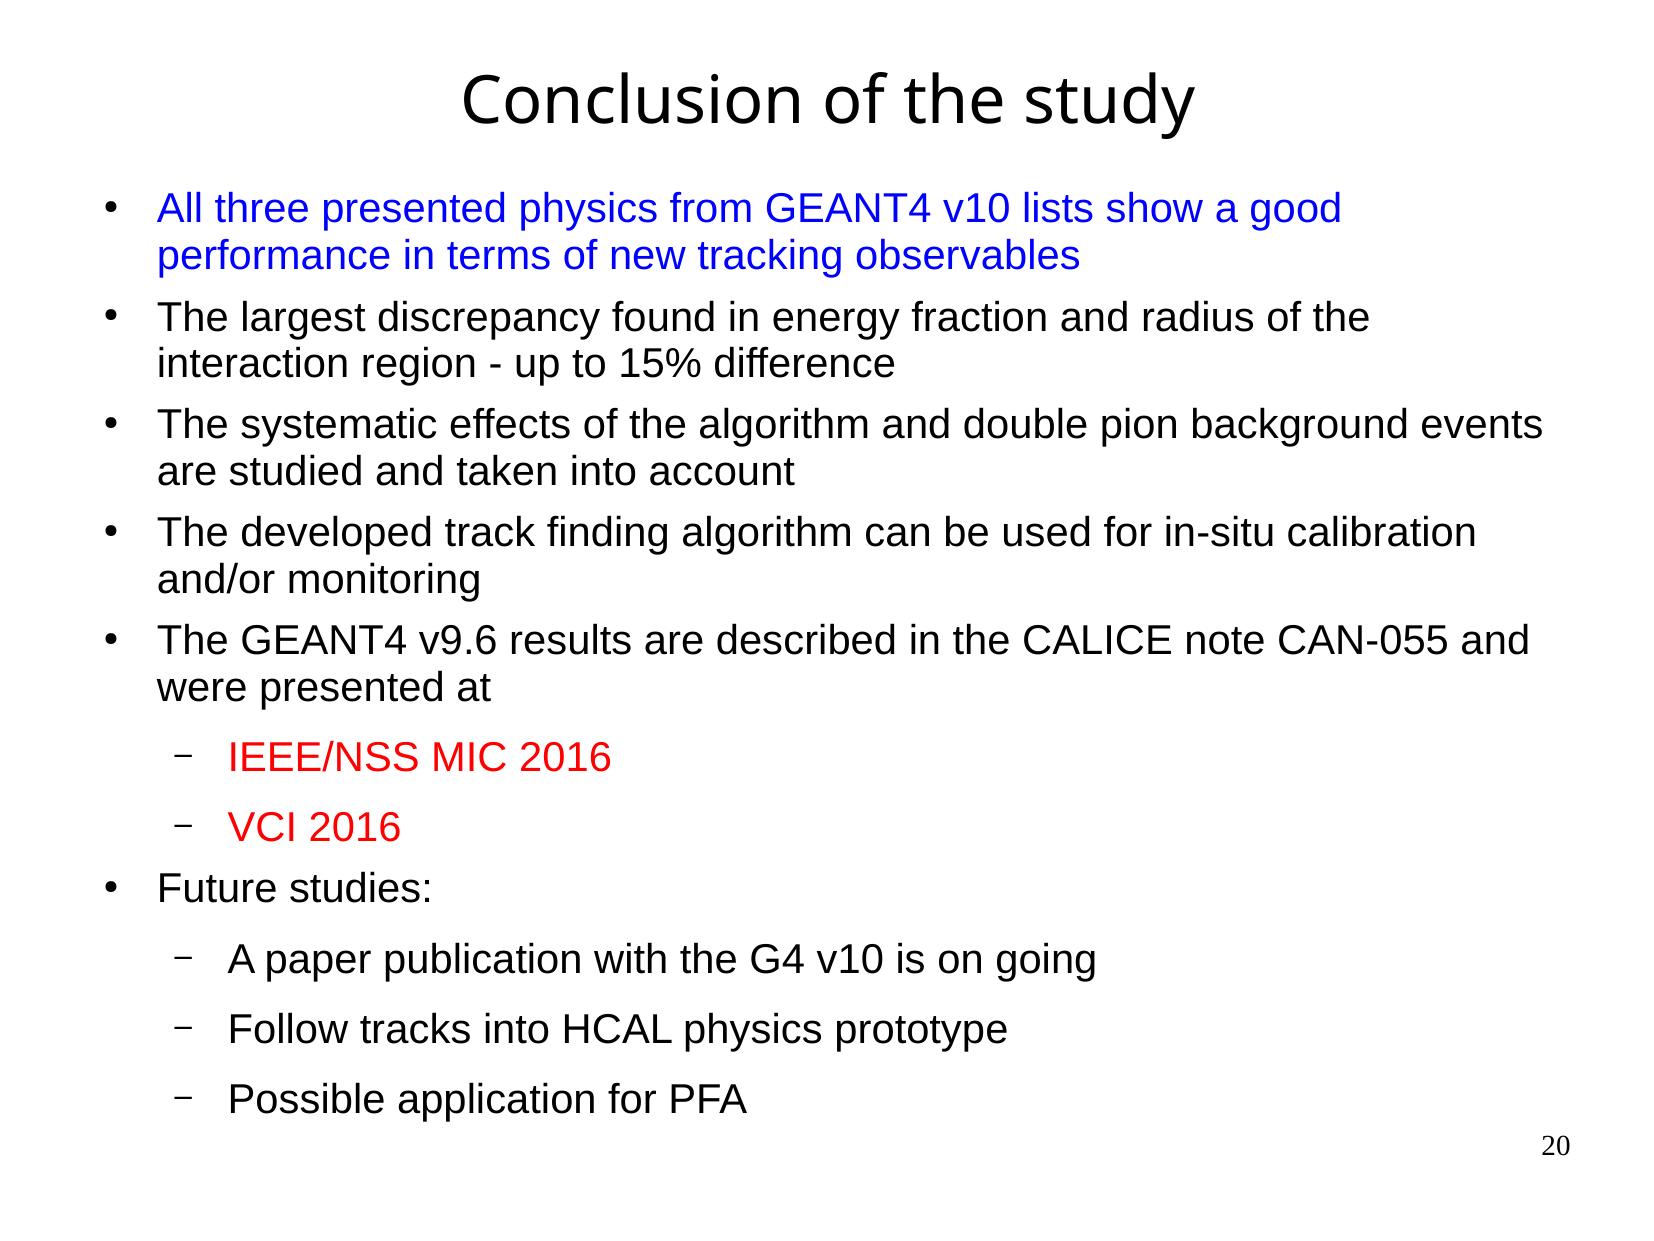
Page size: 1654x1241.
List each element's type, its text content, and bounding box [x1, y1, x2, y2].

title Conclusion of the study [85, 40, 1571, 156]
list All three presented physics from GEANT4 v10 lists show a good performance in terms of new tracking observables The largest discrepancy found in energy fraction and radius of the interaction region - up to 15% difference The systematic effects of the algorithm and double pion background events are studied and taken into account The developed track finding algorithm can be used for in-situ calibration and/or monitoring The GEANT4 v9.6 results are described in the CALICE note CAN-055 and were presented at IEEE/NSS MIC 2016 VCI 2016 Future studies: A paper publication with the G4 v10 is on going Follow tracks into HCAL physics prototype Possible application for PFA [85, 185, 1571, 1188]
